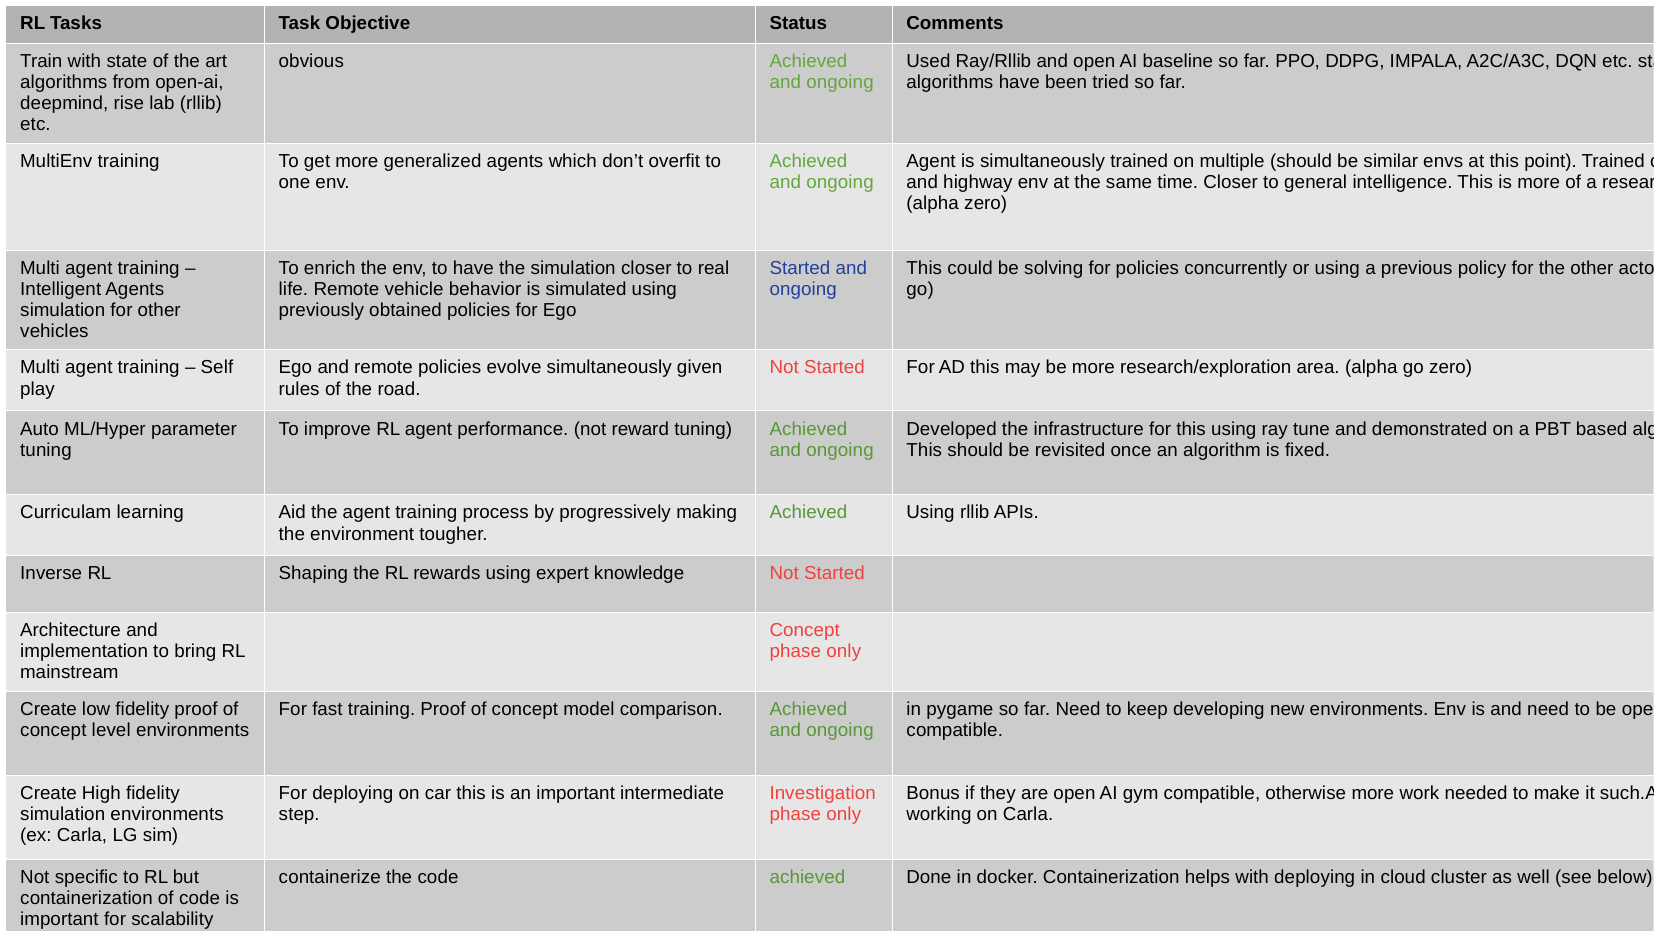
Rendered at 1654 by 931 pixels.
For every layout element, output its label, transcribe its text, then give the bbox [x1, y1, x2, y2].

table_cell For deploying on car this is an important intermediate step. [265, 776, 755, 859]
table_cell Create High fidelity simulation environments (ex: Carla, LG sim) [6, 776, 264, 859]
table_cell Investigation phase only [756, 776, 892, 859]
table_cell Aid the agent training process by progressively making the environment tougher. [265, 495, 755, 555]
table_cell Achieved and ongoing [756, 411, 892, 494]
table_cell Curriculam learning [6, 495, 264, 555]
table_cell Not Started [756, 350, 892, 410]
table_cell Achieved and ongoing [756, 692, 892, 775]
table_header Task Objective [265, 6, 755, 43]
table_cell in pygame so far. Need to keep developing new environments. Env is and need to be open AI gym compatible. [893, 692, 1654, 775]
table_cell Achieved and ongoing [756, 144, 892, 250]
table_cell [265, 613, 755, 691]
table_cell Not Started [756, 556, 892, 612]
table_cell This could be solving for policies concurrently or using a previous policy for the other actors (alpha go) [893, 251, 1654, 349]
table_cell Used Ray/Rllib and open AI baseline so far. PPO, DDPG, IMPALA, A2C/A3C, DQN etc. standard algorithms have been tried so far. [893, 44, 1654, 143]
table_cell Achieved and ongoing [756, 44, 892, 143]
table_cell Architecture and implementation to bring RL mainstream [6, 613, 264, 691]
table_cell Bonus if they are open AI gym compatible, otherwise more work needed to make it such.AI team is working on Carla. [893, 776, 1654, 859]
table_cell Shaping the RL rewards using expert knowledge [265, 556, 755, 612]
table_cell Developed the infrastructure for this using ray tune and demonstrated on a PBT based algorithm. This should be revisited once an algorithm is fixed. [893, 411, 1654, 494]
table_cell To get more generalized agents which don’t overfit to one env. [265, 144, 755, 250]
table_cell For fast training. Proof of concept model comparison. [265, 692, 755, 775]
table_cell Done in docker. Containerization helps with deploying in cloud cluster as well (see below) [893, 860, 1654, 931]
table_cell Started and ongoing [756, 251, 892, 349]
table_cell containerize the code [265, 860, 755, 931]
table_cell [893, 556, 1654, 612]
table_header RL Tasks [6, 6, 264, 43]
table_cell Auto ML/Hyper parameter tuning [6, 411, 264, 494]
table_header Comments [893, 6, 1654, 43]
table_cell For AD this may be more research/exploration area. (alpha go zero) [893, 350, 1654, 410]
table_cell MultiEnv training [6, 144, 264, 250]
table_cell Inverse RL [6, 556, 264, 612]
table_cell obvious [265, 44, 755, 143]
table_cell Achieved [756, 495, 892, 555]
table_cell Using rllib APIs. [893, 495, 1654, 555]
table_cell Agent is simultaneously trained on multiple (should be similar envs at this point). Trained on two way and highway env at the same time. Closer to general intelligence. This is more of a research area (alpha zero) [893, 144, 1654, 250]
table_cell Multi agent training – Intelligent Agents simulation for other vehicles [6, 251, 264, 349]
table_cell Multi agent training – Self play [6, 350, 264, 410]
table_cell To improve RL agent performance. (not reward tuning) [265, 411, 755, 494]
table_cell [893, 613, 1654, 691]
table_header Status [756, 6, 892, 43]
table_cell Concept phase only [756, 613, 892, 691]
table_cell To enrich the env, to have the simulation closer to real life. Remote vehicle behavior is simulated using previously obtained policies for Ego [265, 251, 755, 349]
table_cell Not specific to RL but containerization of code is important for scalability and deployability across many different compute platforms. [6, 860, 264, 931]
table_cell achieved [756, 860, 892, 931]
table_cell Create low fidelity proof of concept level environments [6, 692, 264, 775]
table_cell Ego and remote policies evolve simultaneously given rules of the road. [265, 350, 755, 410]
table_cell Train with state of the art algorithms from open-ai, deepmind, rise lab (rllib) etc. [6, 44, 264, 143]
